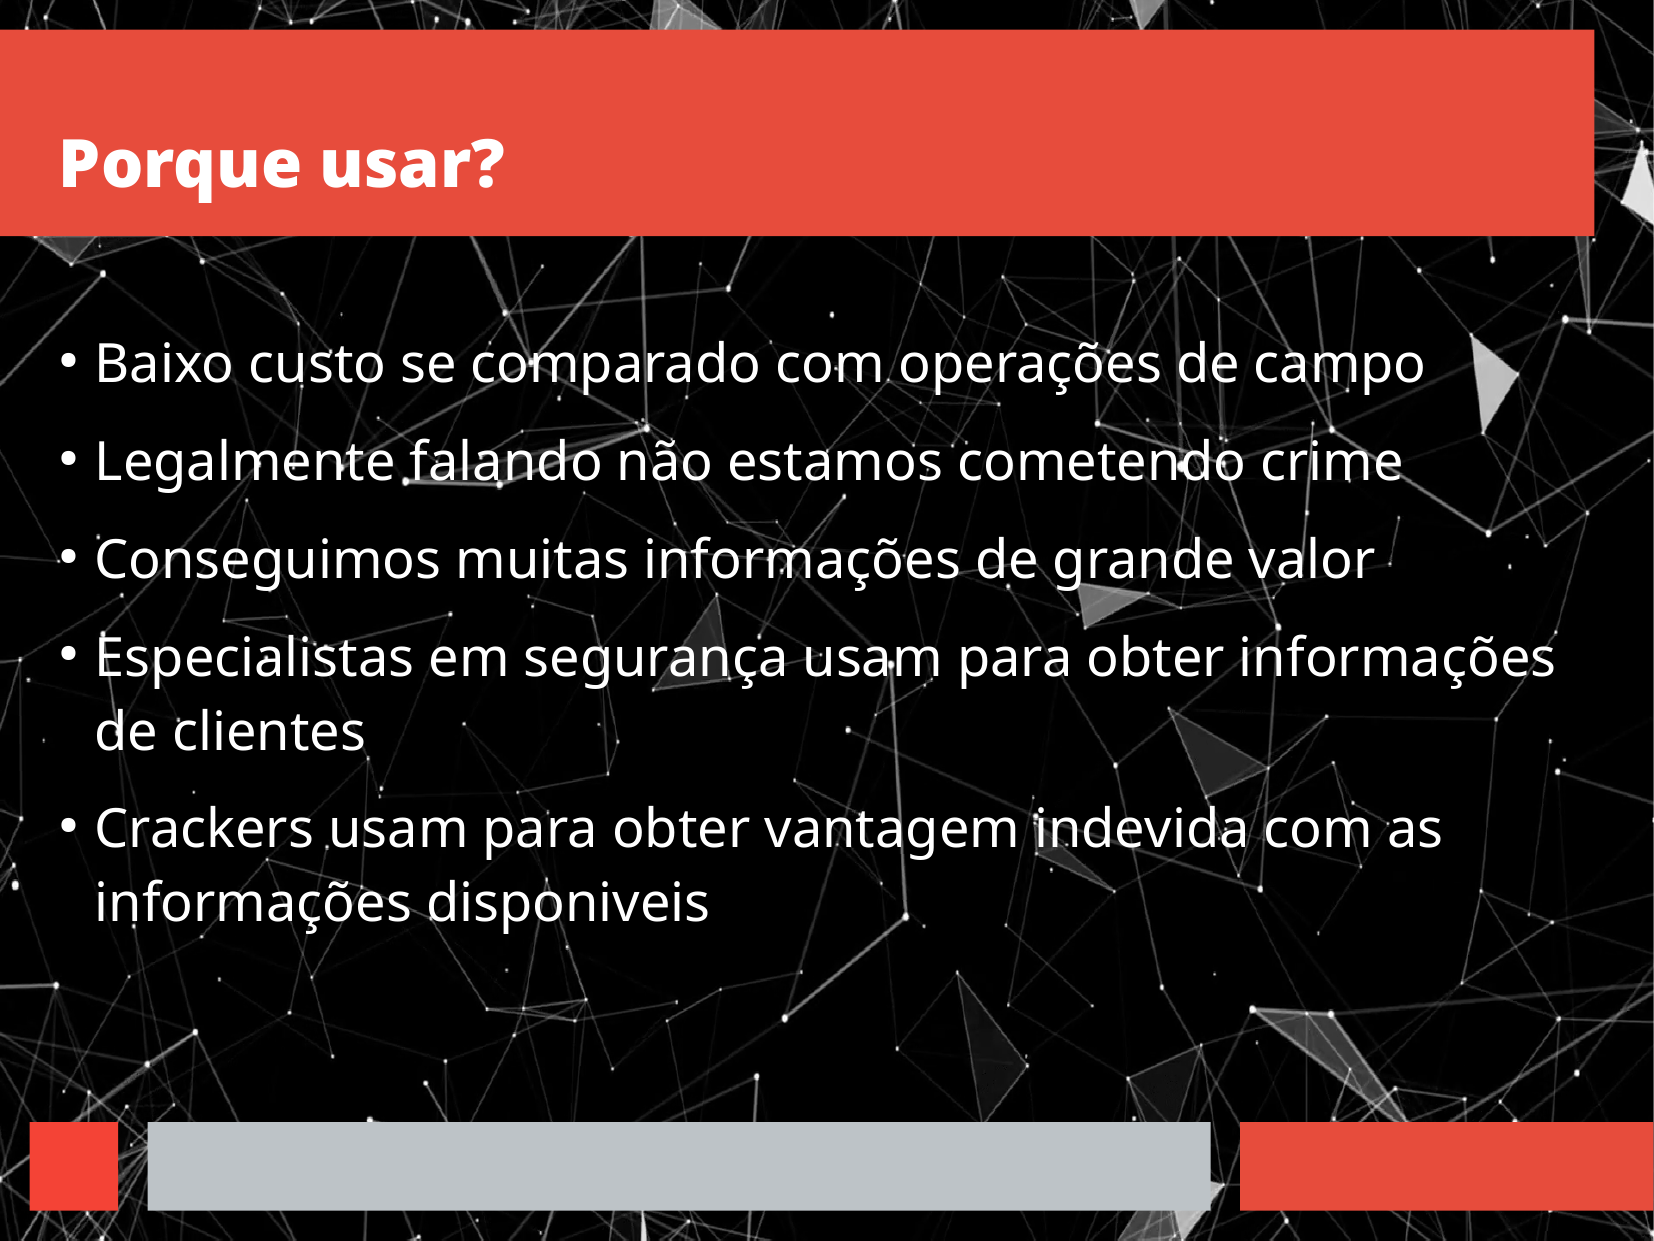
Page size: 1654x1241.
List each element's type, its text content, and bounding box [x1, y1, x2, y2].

list Baixo custo se comparado com operações de campo Legalmente falando não estamos cometendo crime Conseguimos muitas informações de grande valor Especialistas em segurança usam para obter informações de clientes Crackers usam para obter vantagem indevida com as informações disponiveis [59, 324, 1565, 1093]
title Porque usar? [59, 59, 1595, 207]
picture [0, 0, 1654, 1241]
